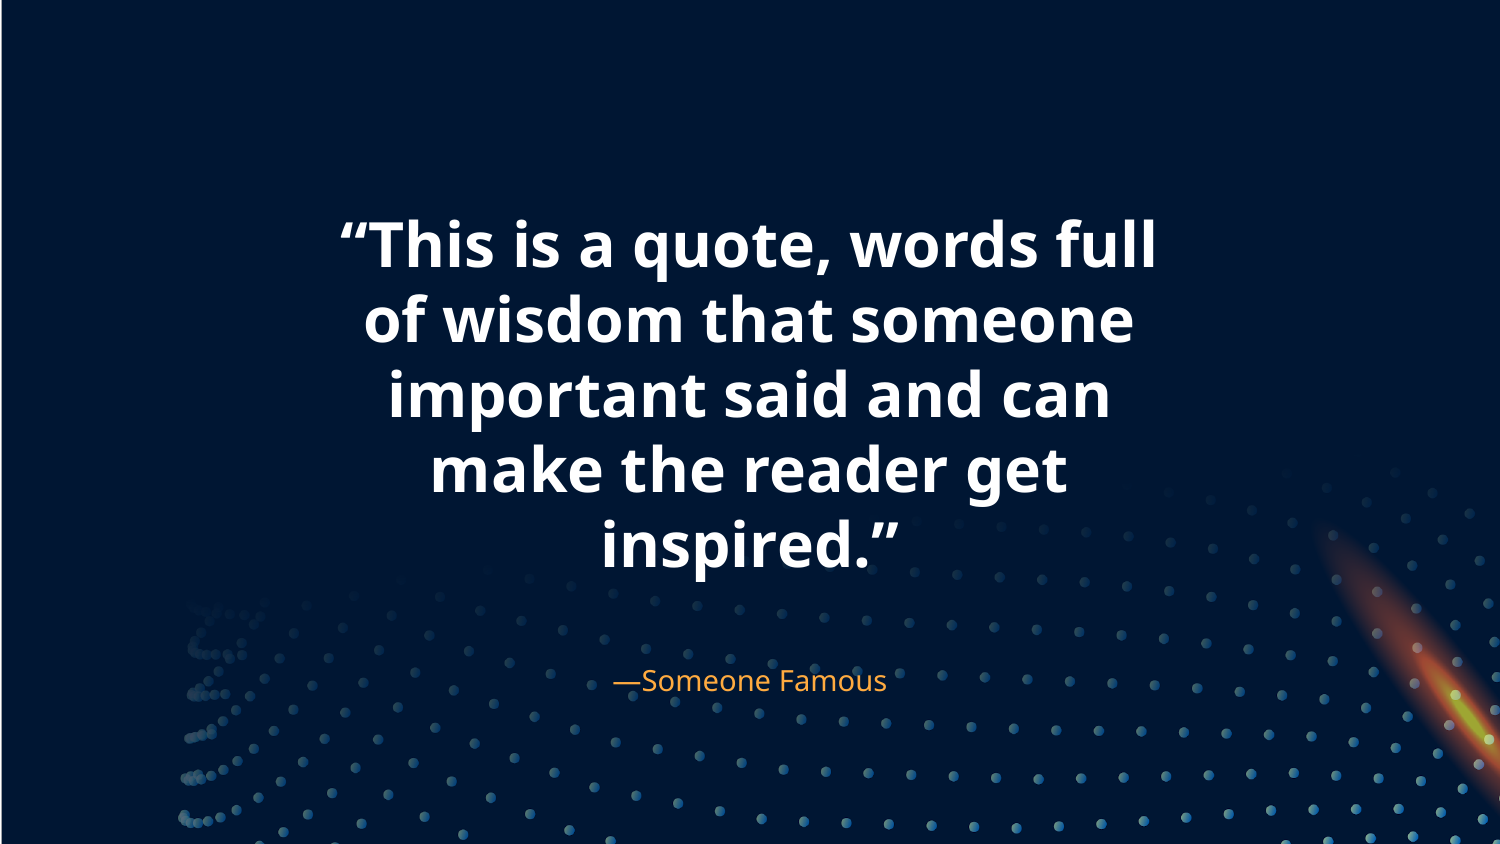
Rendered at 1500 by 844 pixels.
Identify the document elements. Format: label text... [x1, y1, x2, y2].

subtitle —Someone Famous [407, 647, 1093, 724]
title “This is a quote, words full of wisdom that someone important said and can make the reader get inspired.” [303, 189, 1197, 617]
picture [0, 0, 1500, 844]
